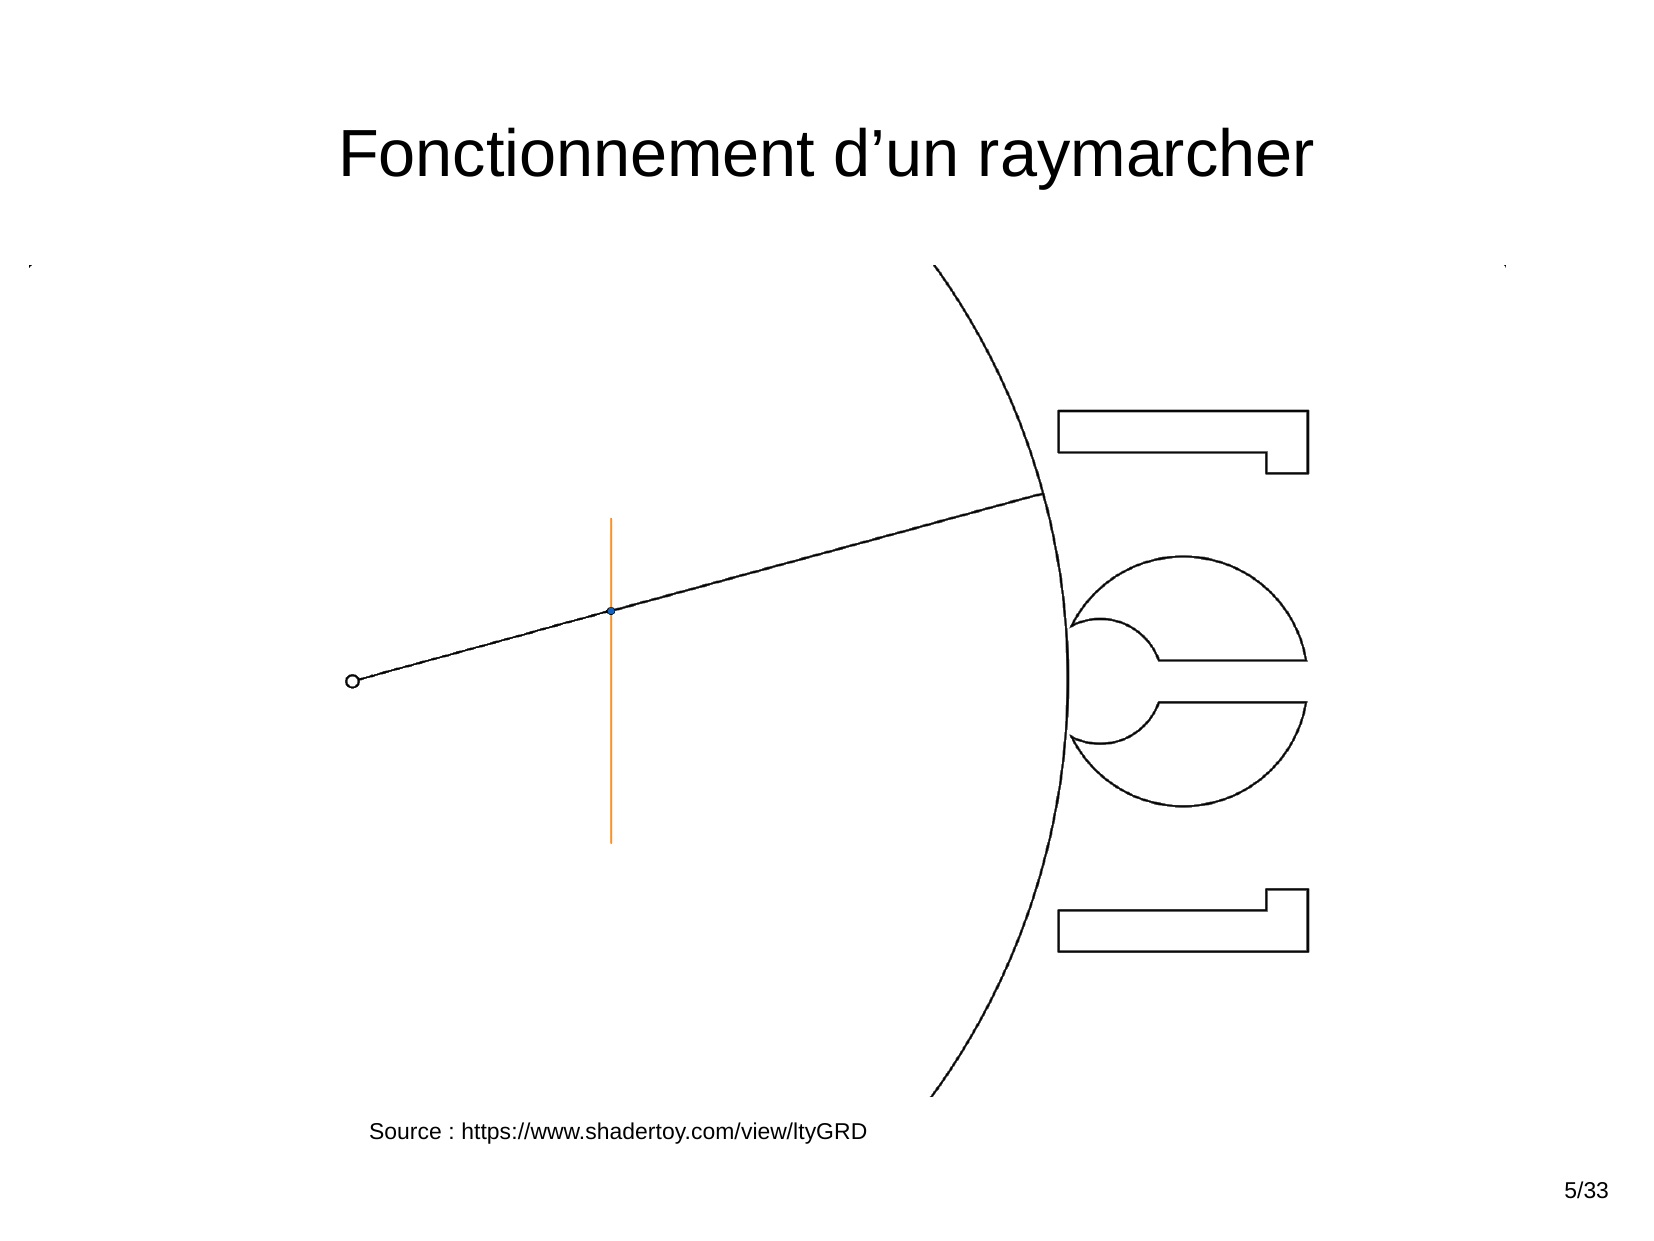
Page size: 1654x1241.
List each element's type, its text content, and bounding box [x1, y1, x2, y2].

text_box 5/33 [1549, 1170, 1625, 1211]
picture [29, 265, 1506, 1097]
title Fonctionnement d’un raymarcher [82, 49, 1571, 257]
text_box Source : https://www.shadertoy.com/view/ltyGRD [354, 1111, 883, 1152]
